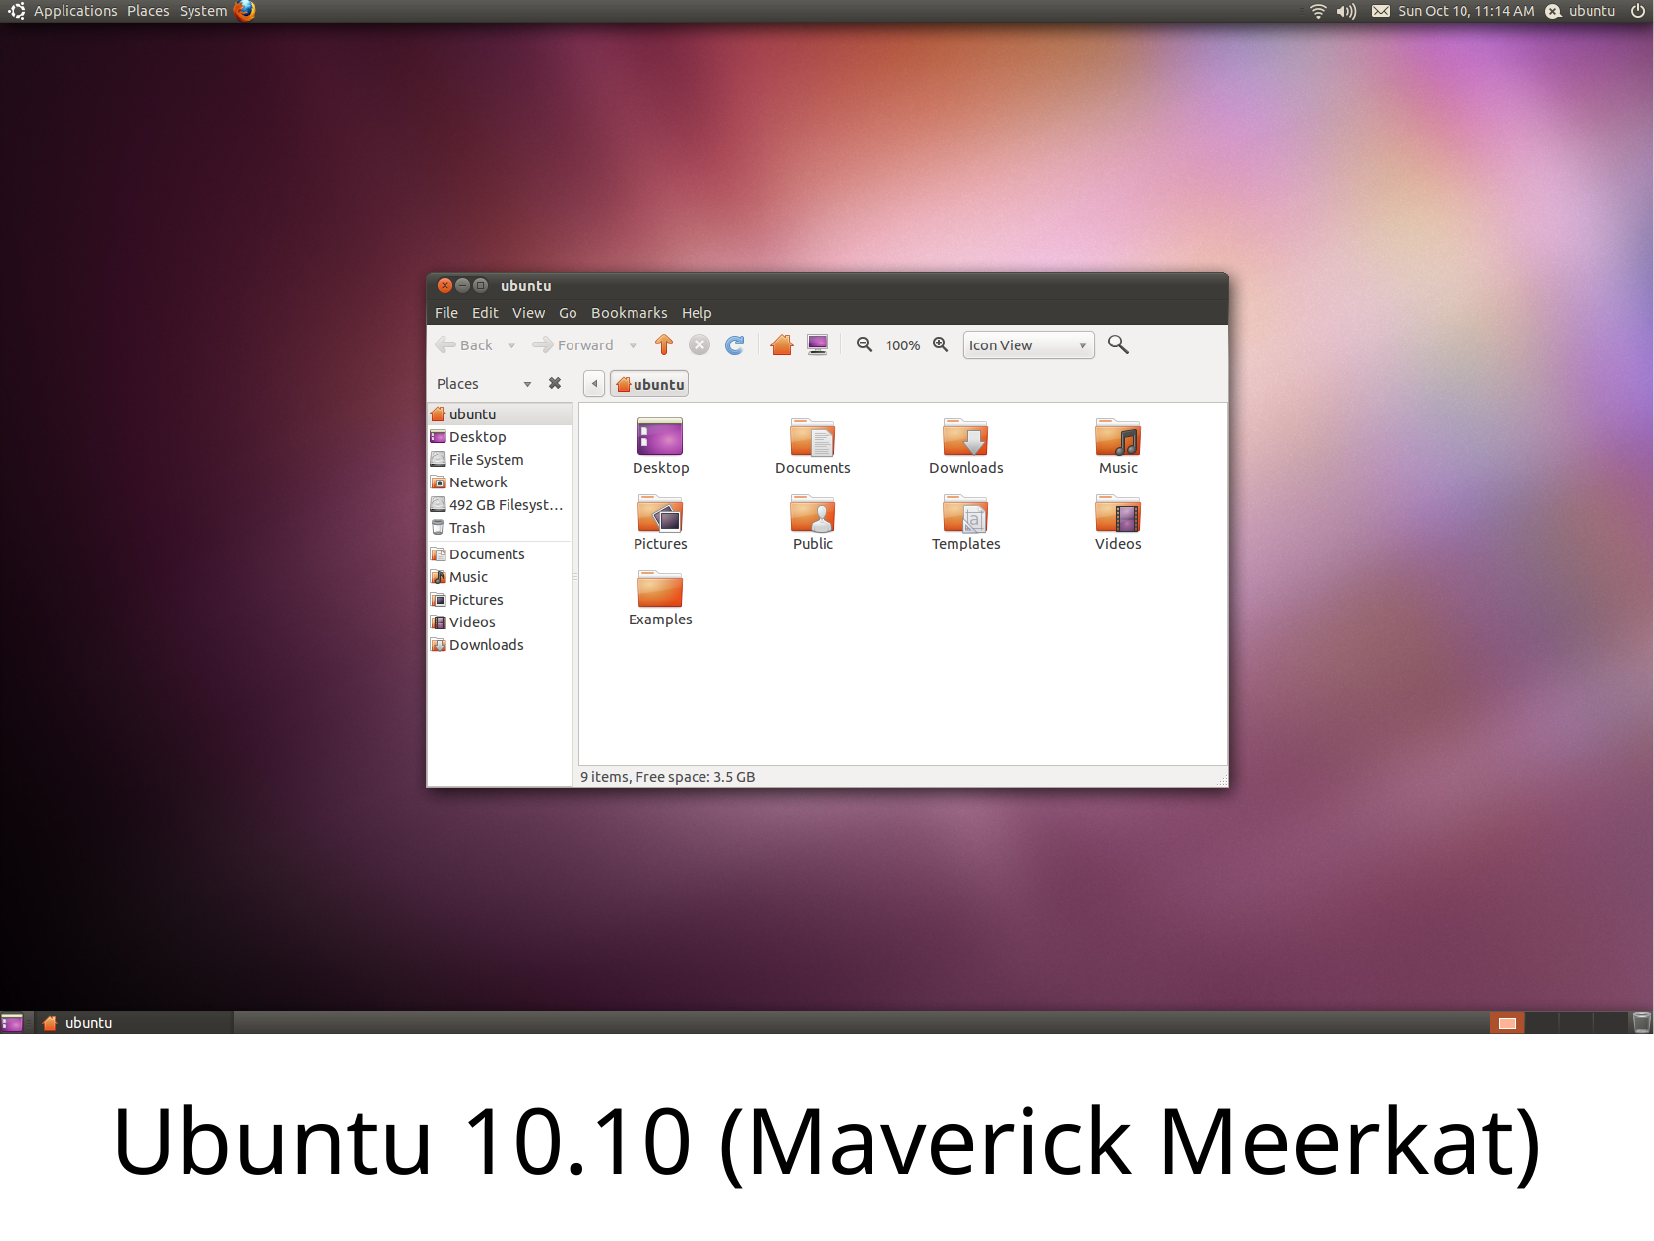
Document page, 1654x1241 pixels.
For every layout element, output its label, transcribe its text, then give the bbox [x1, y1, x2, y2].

title Ubuntu 10.10 (Maverick Meerkat) [82, 1035, 1571, 1241]
picture [0, 0, 1654, 1034]
